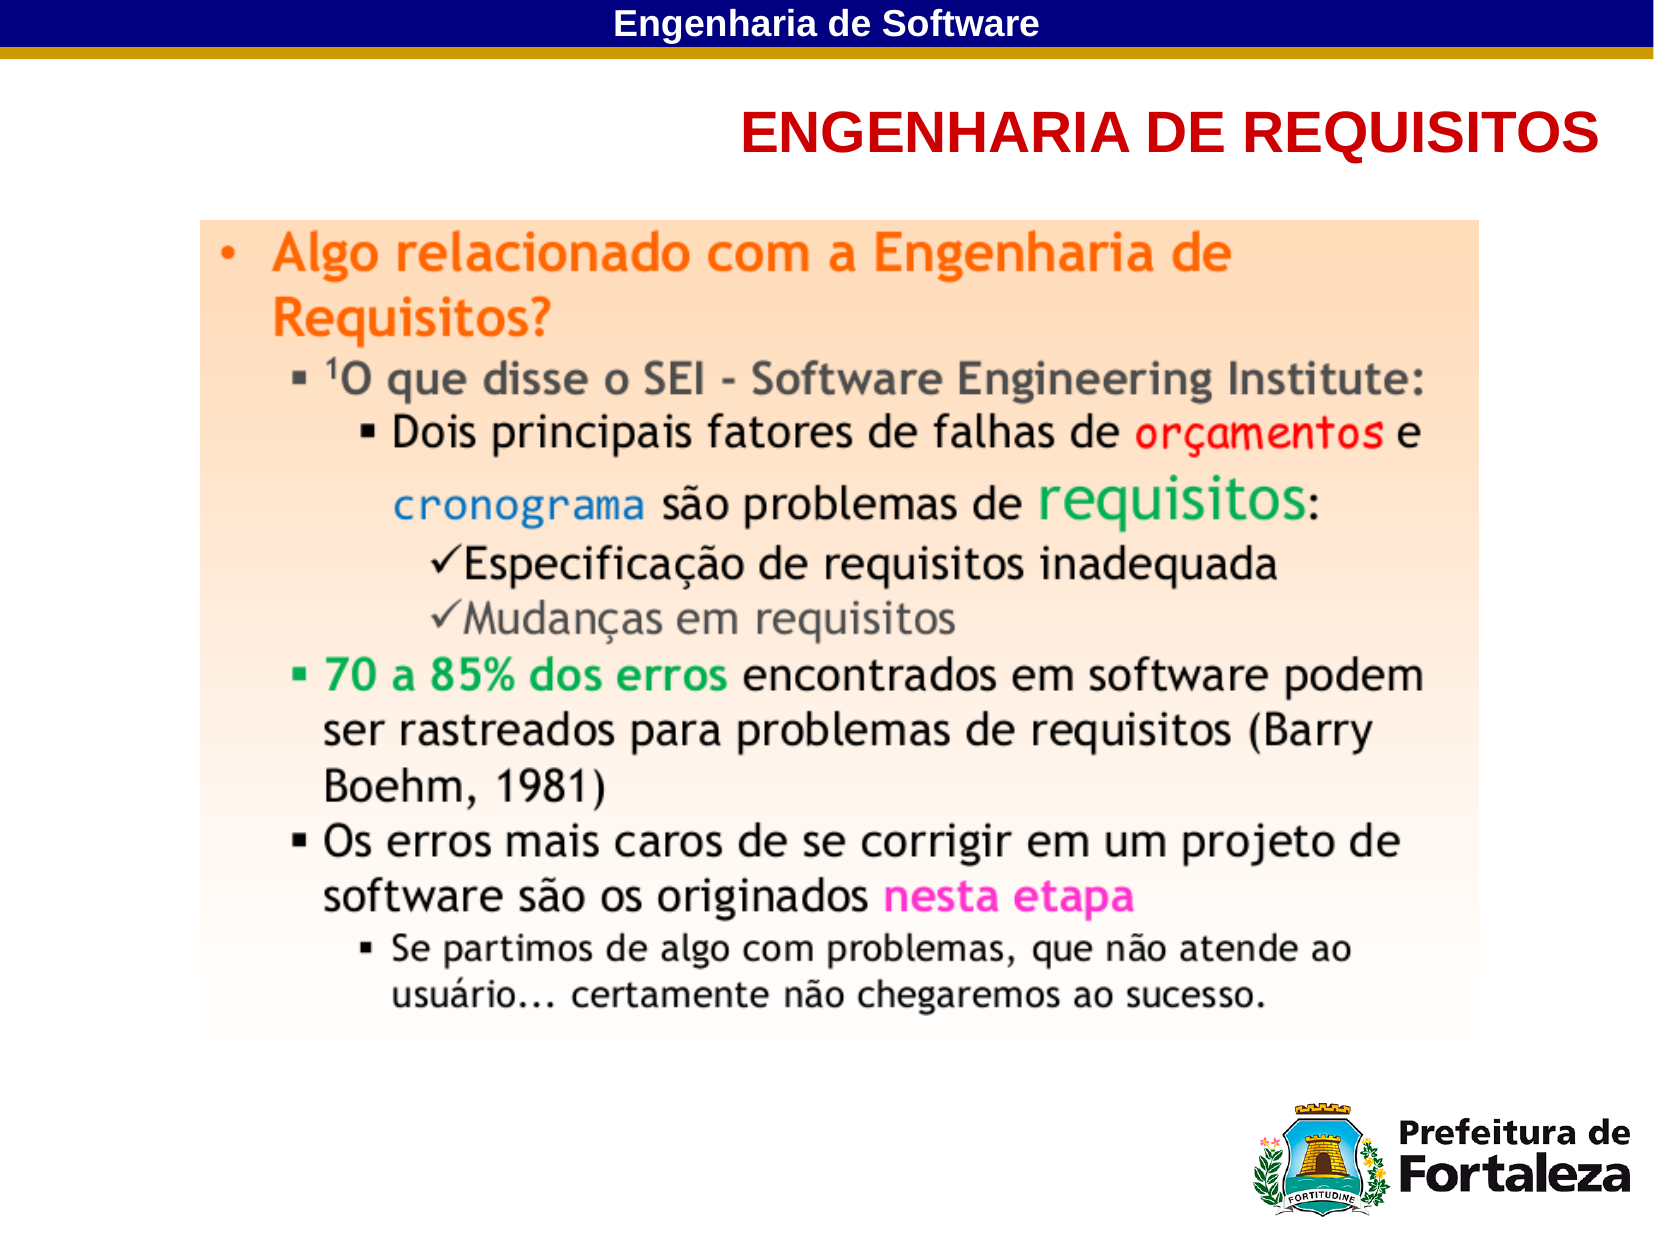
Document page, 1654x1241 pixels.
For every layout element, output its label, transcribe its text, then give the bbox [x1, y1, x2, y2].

text_box ENGENHARIA DE REQUISITOS [725, 92, 1654, 173]
text_box Engenharia de Software [0, 0, 1654, 47]
picture [200, 220, 1479, 1040]
text_box [0, 47, 1654, 60]
picture [1252, 1103, 1630, 1217]
